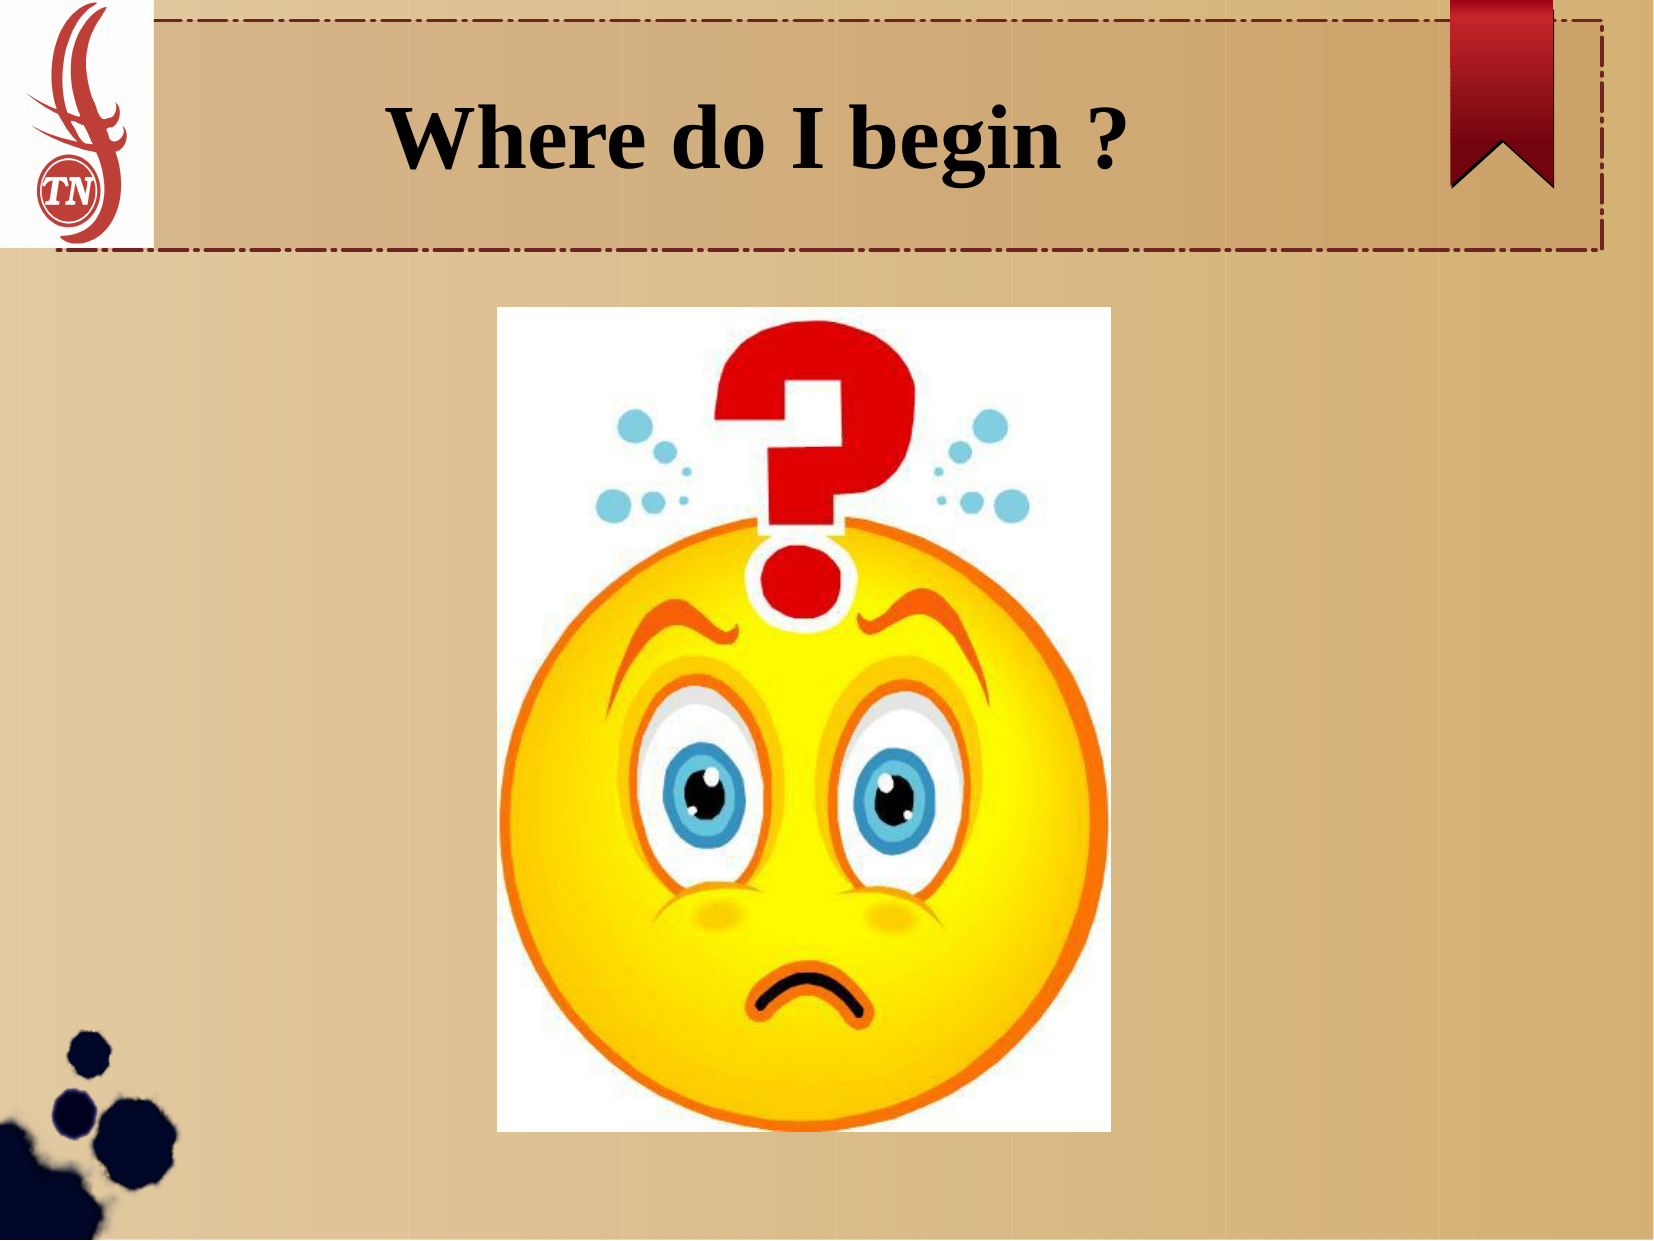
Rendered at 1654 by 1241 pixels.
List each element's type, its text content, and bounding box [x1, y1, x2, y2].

picture [497, 307, 1111, 1132]
picture [0, 0, 154, 249]
title Where do I begin ? [82, 0, 1412, 291]
